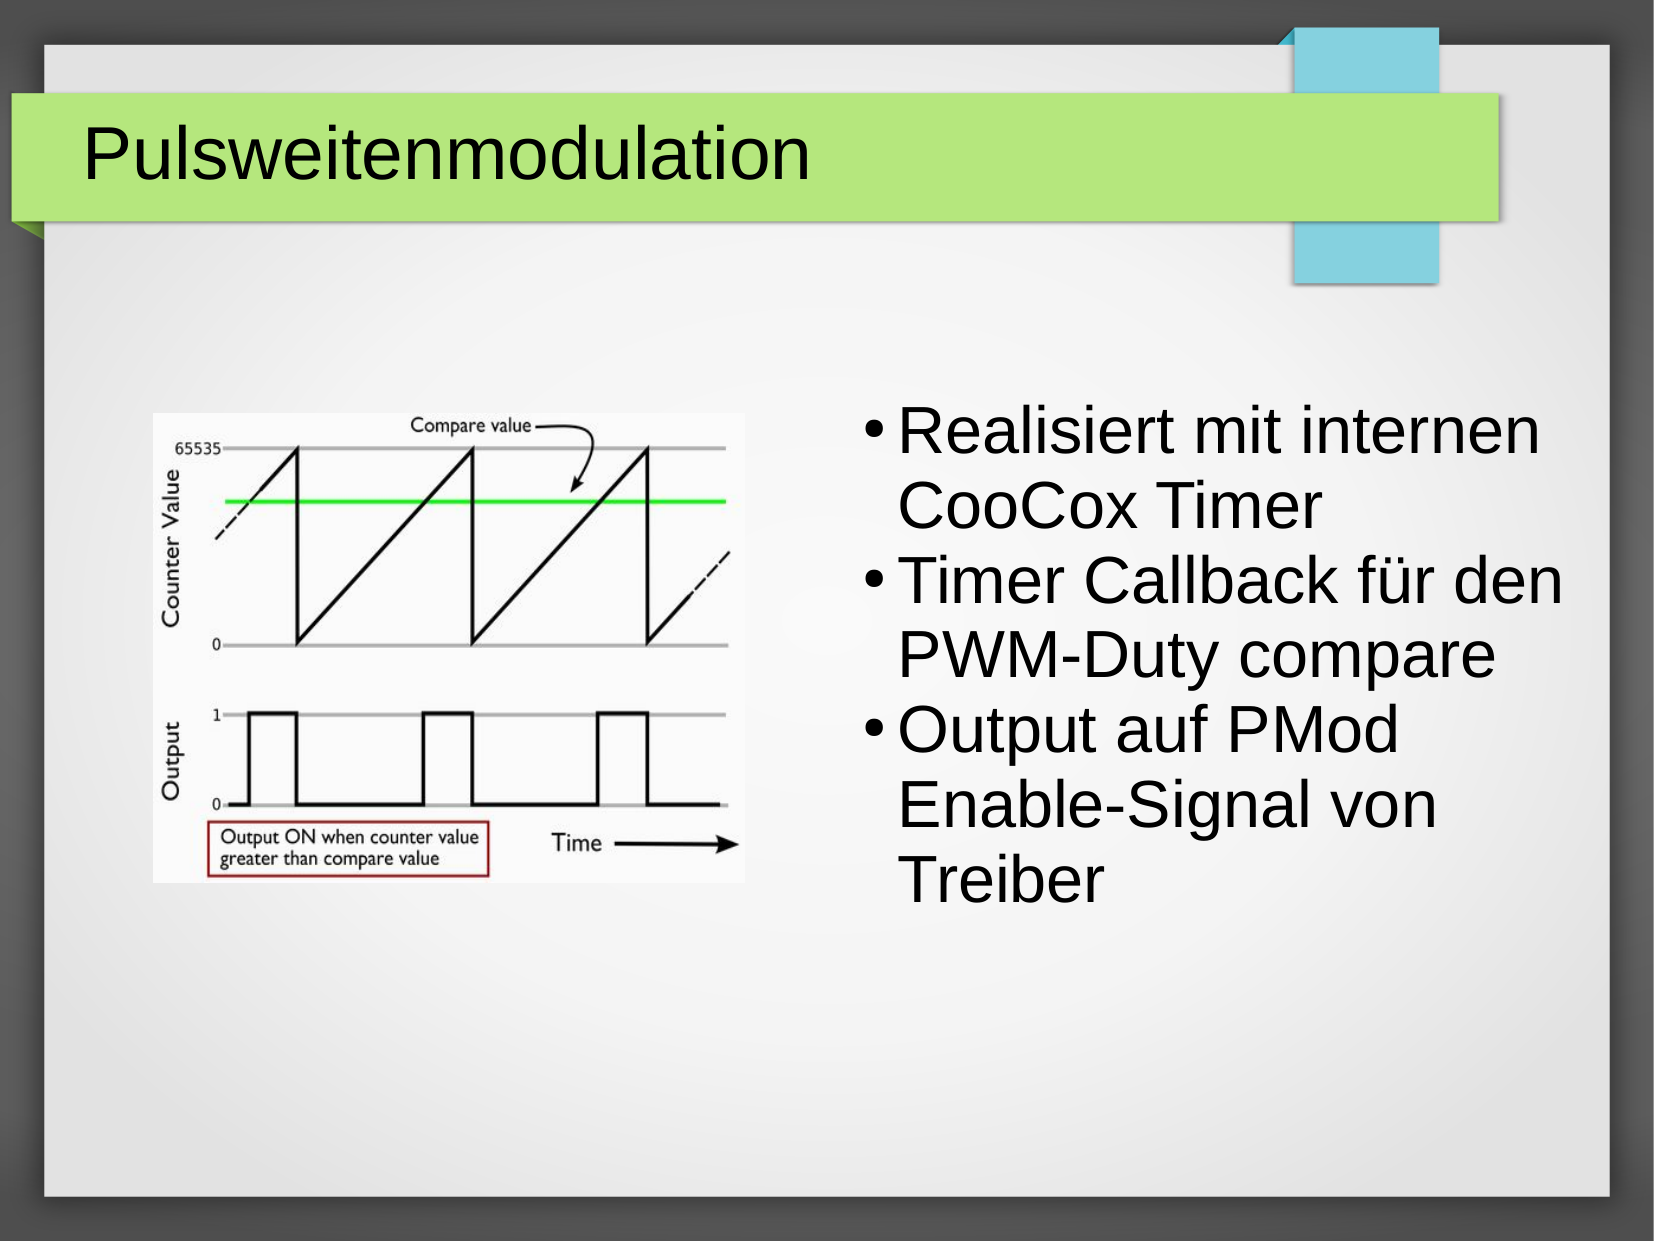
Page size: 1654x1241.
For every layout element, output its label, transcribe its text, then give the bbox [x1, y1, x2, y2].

picture [0, 0, 1654, 1241]
title Pulsweitenmodulation [82, 94, 1264, 213]
subtitle Realisiert mit internen CooCox Timer Timer Callback für den PWM-Duty compare Output auf PMod Enable-Signal von Treiber [826, 295, 1571, 1015]
